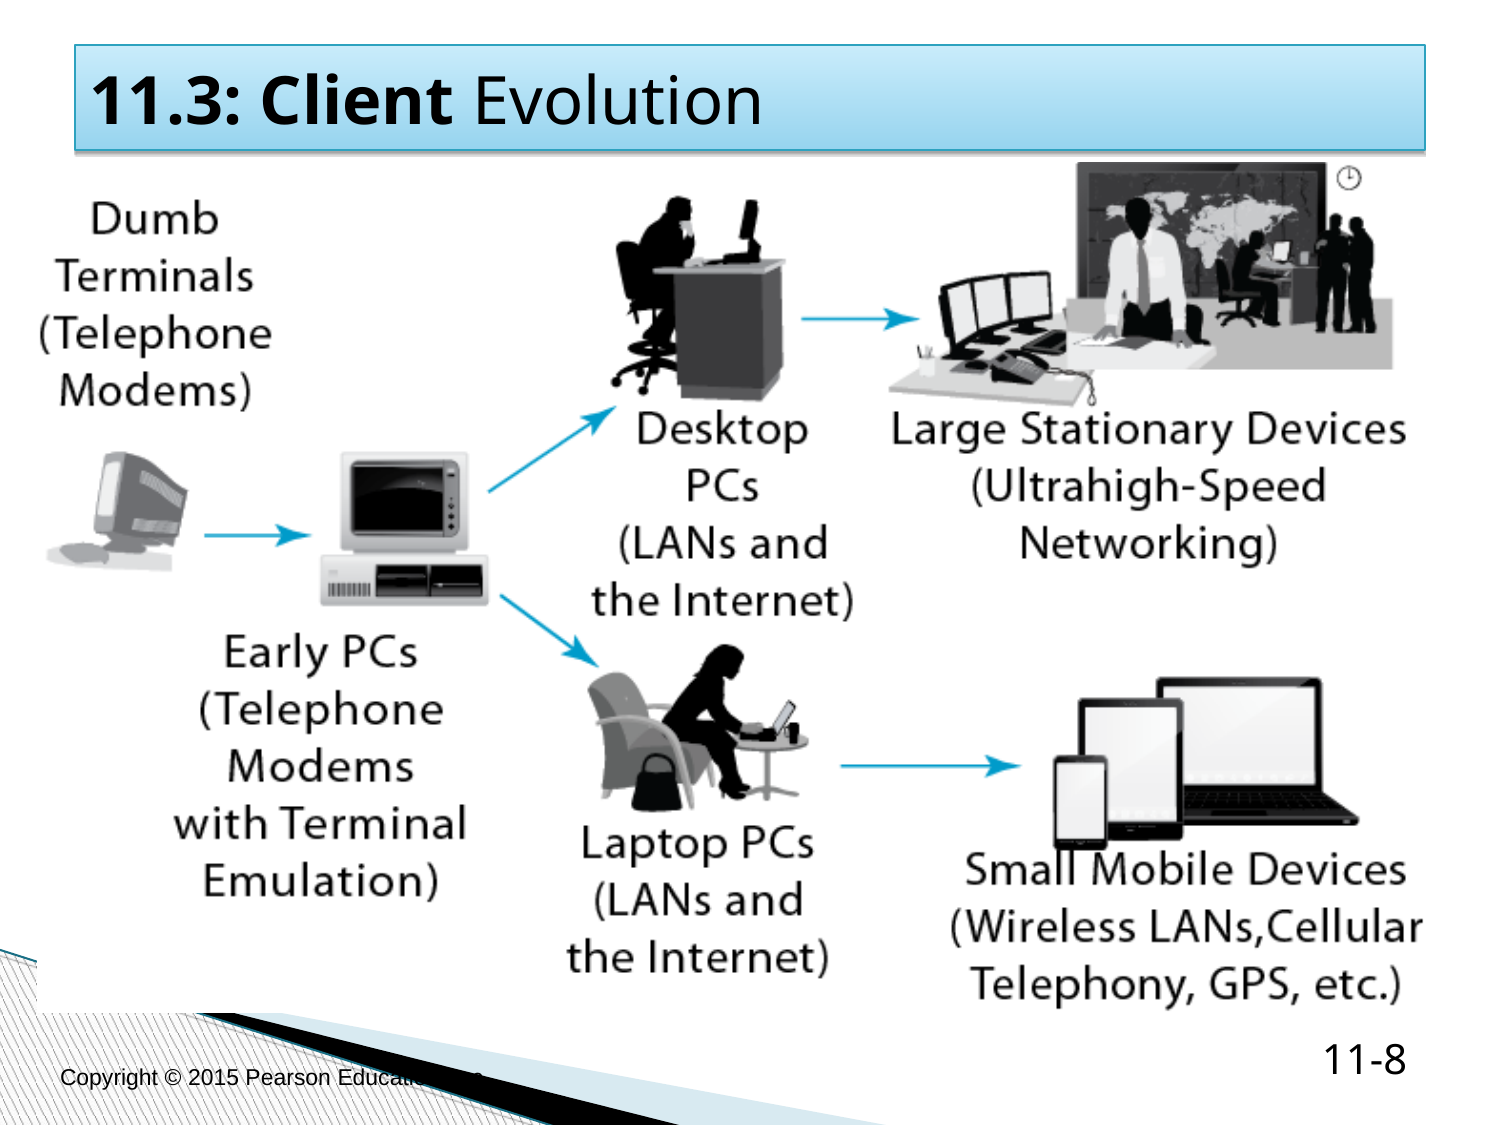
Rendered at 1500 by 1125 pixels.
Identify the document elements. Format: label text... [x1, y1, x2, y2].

slide_number 11-<number> [1287, 1037, 1423, 1098]
picture [0, 162, 1425, 1125]
footer Copyright © 2015 Pearson Education, Inc. [37, 1050, 513, 1098]
title 11.3: Client Evolution [75, 45, 1425, 150]
